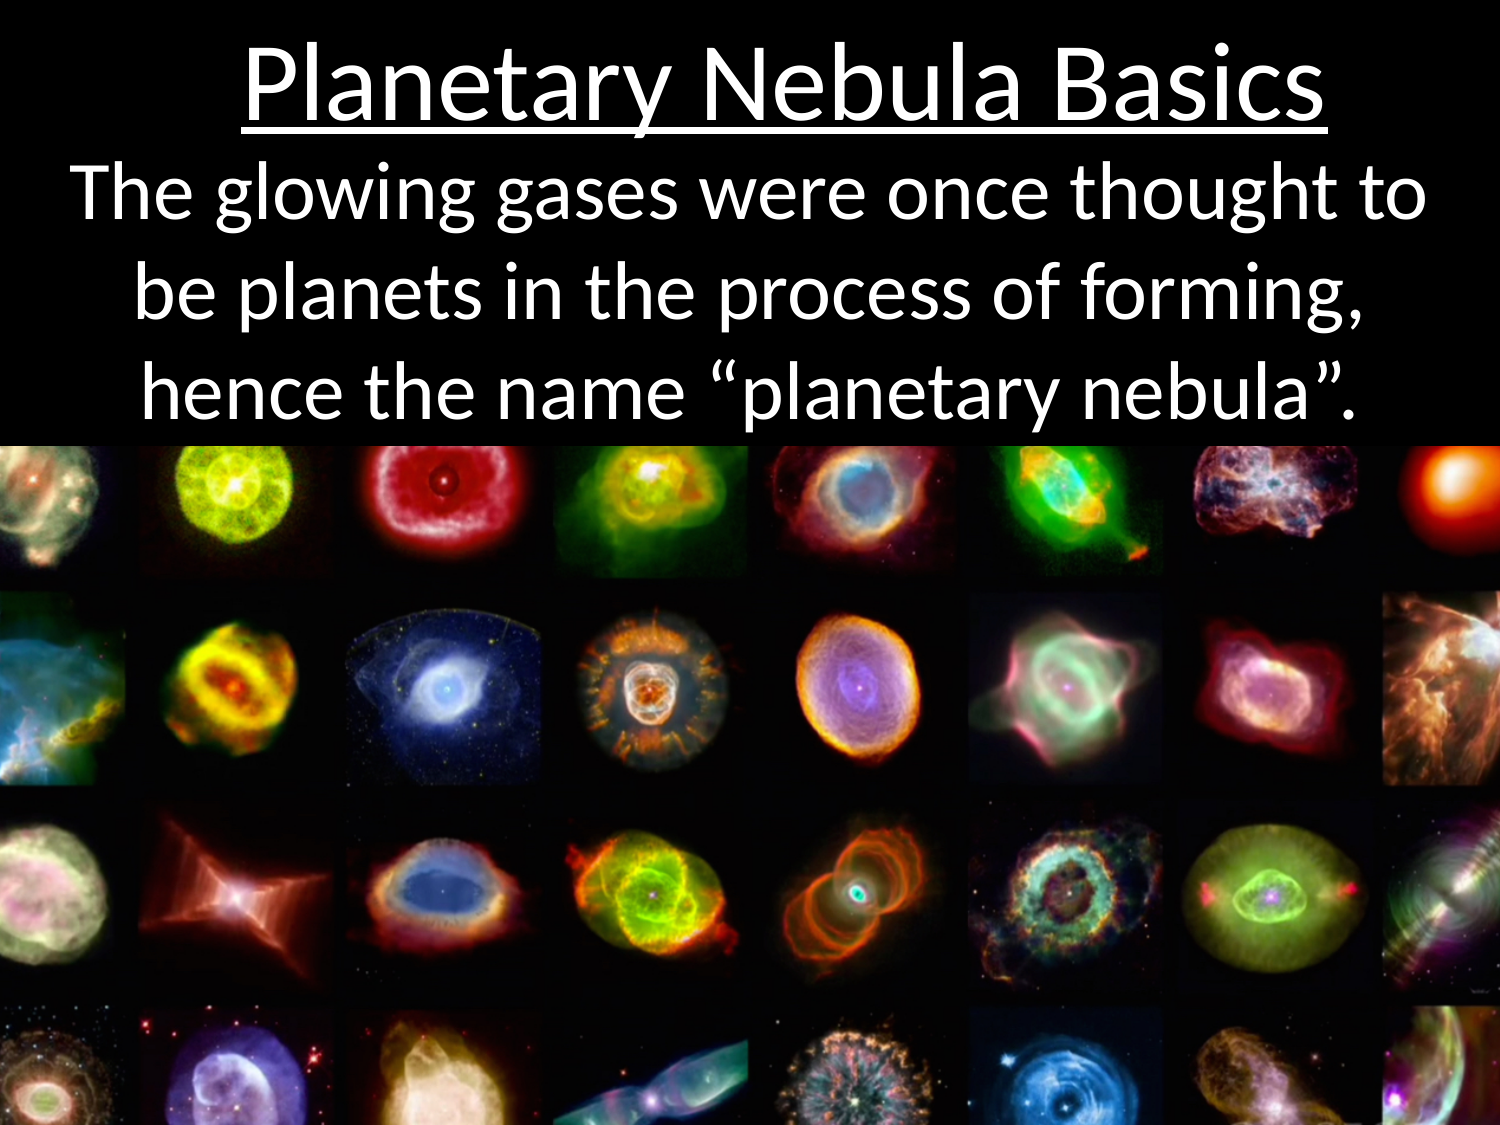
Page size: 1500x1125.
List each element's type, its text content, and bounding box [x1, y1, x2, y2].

picture [0, 446, 1500, 1125]
text_box The glowing gases were once thought to be planets in the process of forming, hence the name “planetary nebula”. [32, 128, 1468, 447]
text_box Planetary Nebula Basics [174, 0, 1394, 128]
